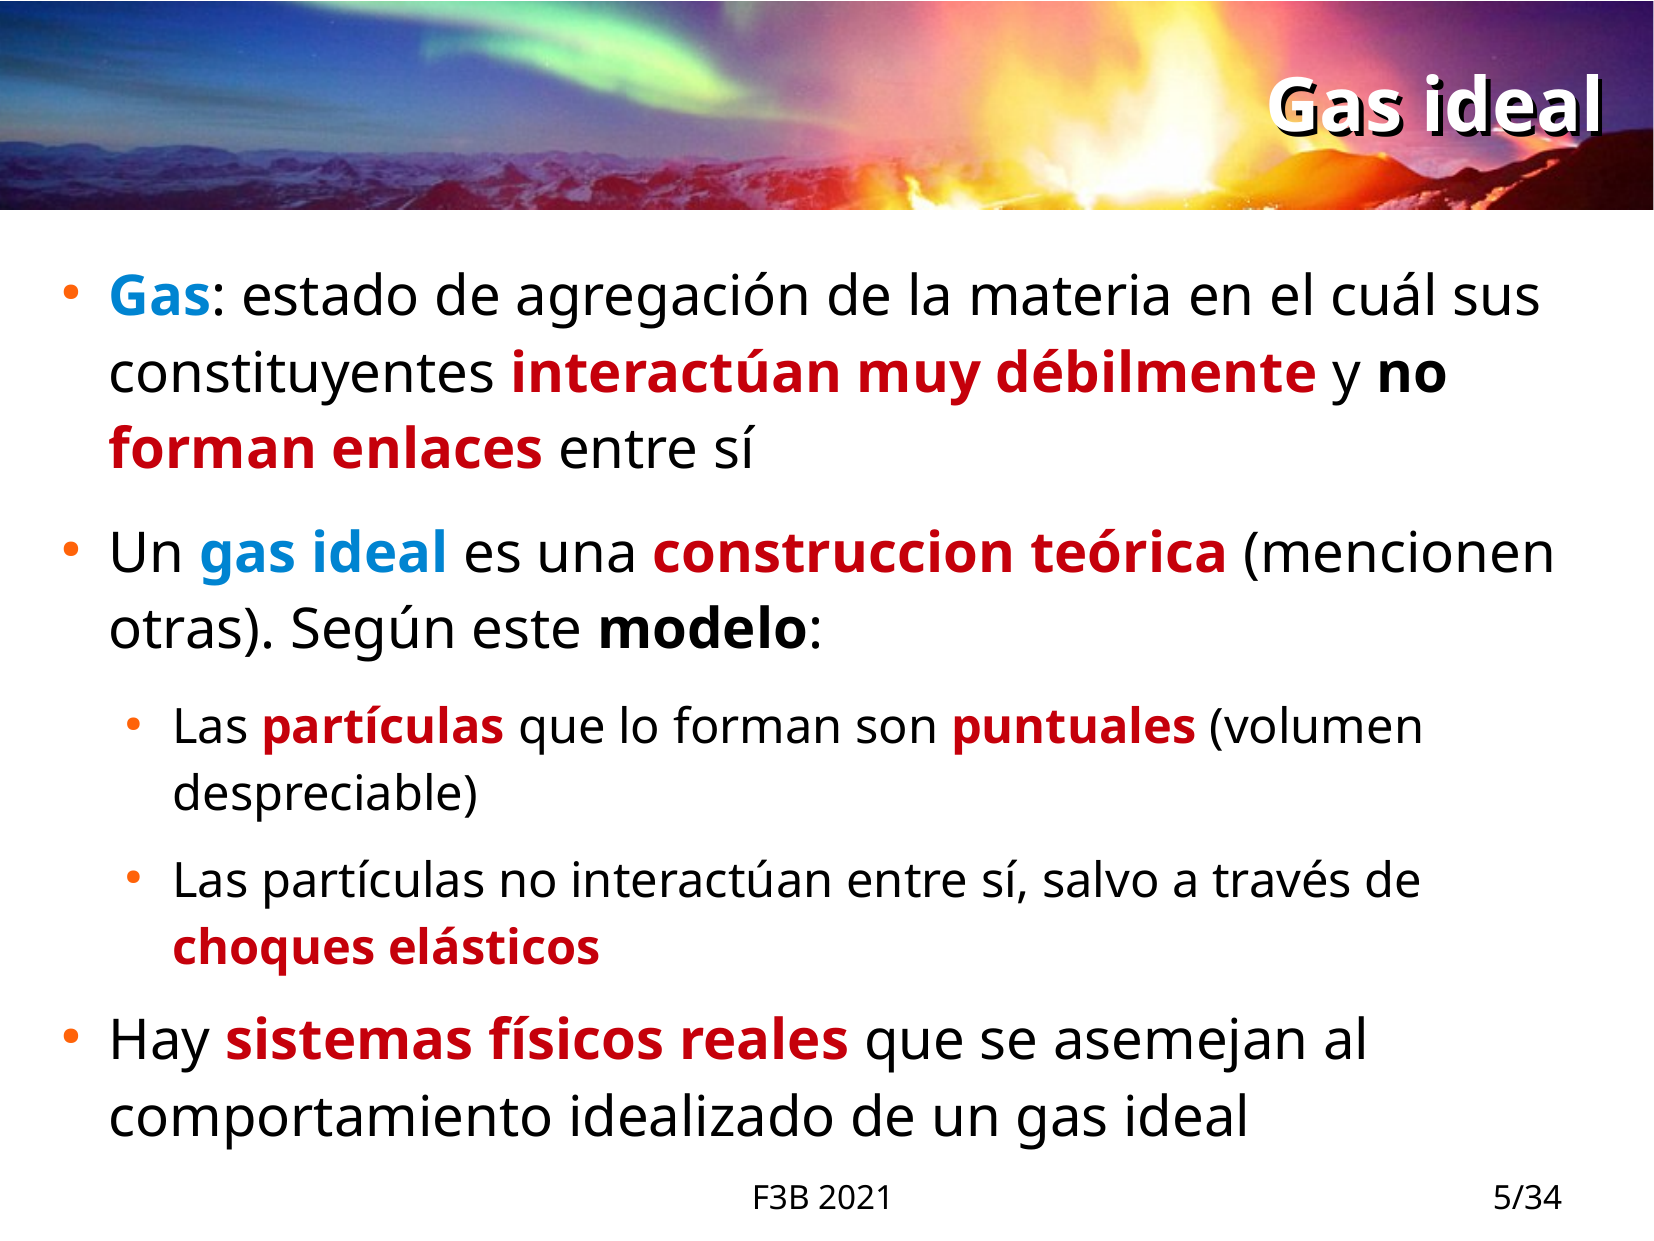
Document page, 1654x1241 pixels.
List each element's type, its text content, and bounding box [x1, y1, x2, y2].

picture [0, 1, 1654, 210]
title Gas ideal [45, 15, 1606, 191]
list Gas: estado de agregación de la materia en el cuál sus constituyentes interactúan muy débilmente y no forman enlaces entre sí Un gas ideal es una construccion teórica (mencionen otras). Según este modelo: Las partículas que lo forman son puntuales (volumen despreciable) Las partículas no interactúan entre sí, salvo a través de choques elásticos Hay sistemas físicos reales que se asemejan al comportamiento idealizado de un gas ideal [45, 255, 1606, 1156]
